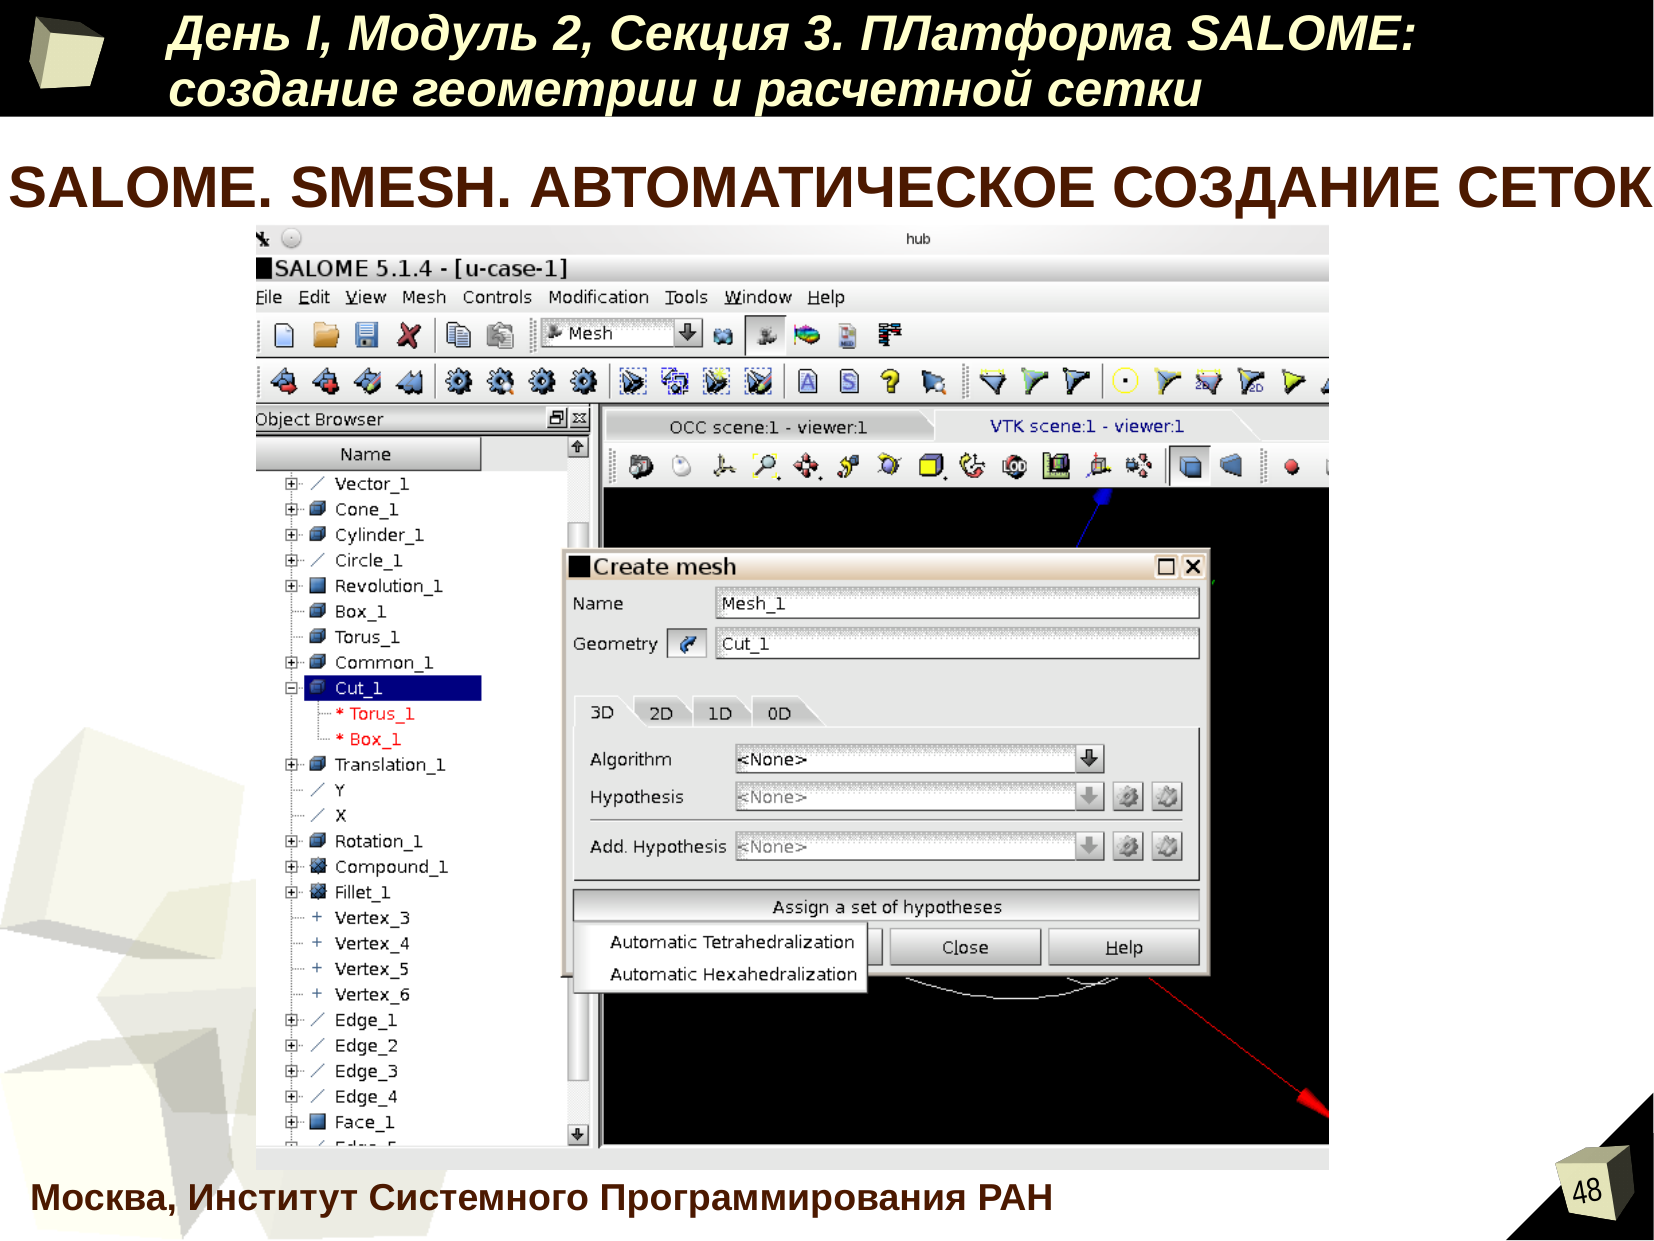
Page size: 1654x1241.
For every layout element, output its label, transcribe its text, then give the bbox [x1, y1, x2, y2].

text_box SALOME. SMESH. АВТОМАТИЧЕСКОЕ СОЗДАНИЕ СЕТОК [0, 147, 1654, 228]
picture [464, 1193, 472, 1198]
picture [0, 224, 1329, 1241]
